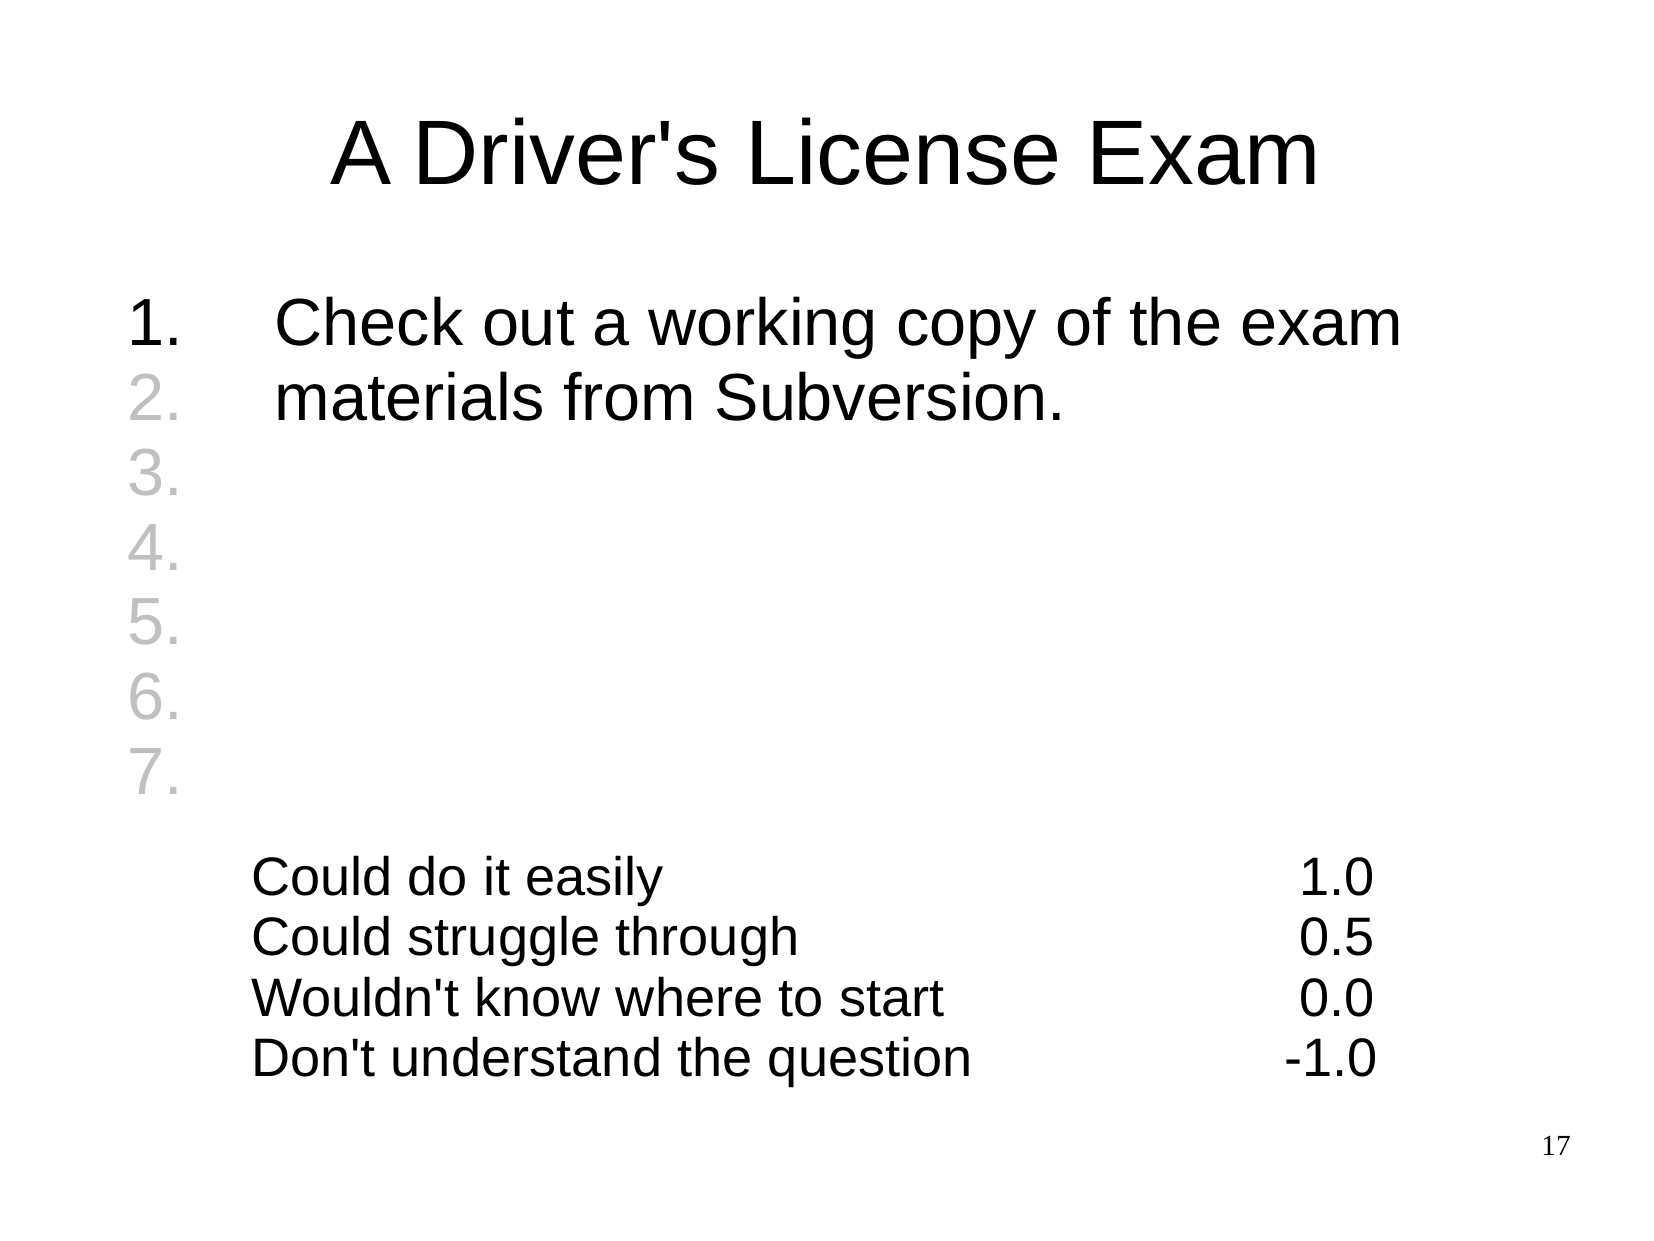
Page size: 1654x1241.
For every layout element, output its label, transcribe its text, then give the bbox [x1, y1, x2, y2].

text_box 1. Check out a working copy of the exam 2. materials from Subversion. 3. 4. 5. 6. 7. [112, 277, 1420, 815]
title A Driver's License Exam [82, 49, 1571, 257]
text_box Could do it easily 1.0 Could struggle through 0.5 Wouldn't know where to start 0.0 Don't understand the question -1.0 [236, 838, 1393, 1096]
